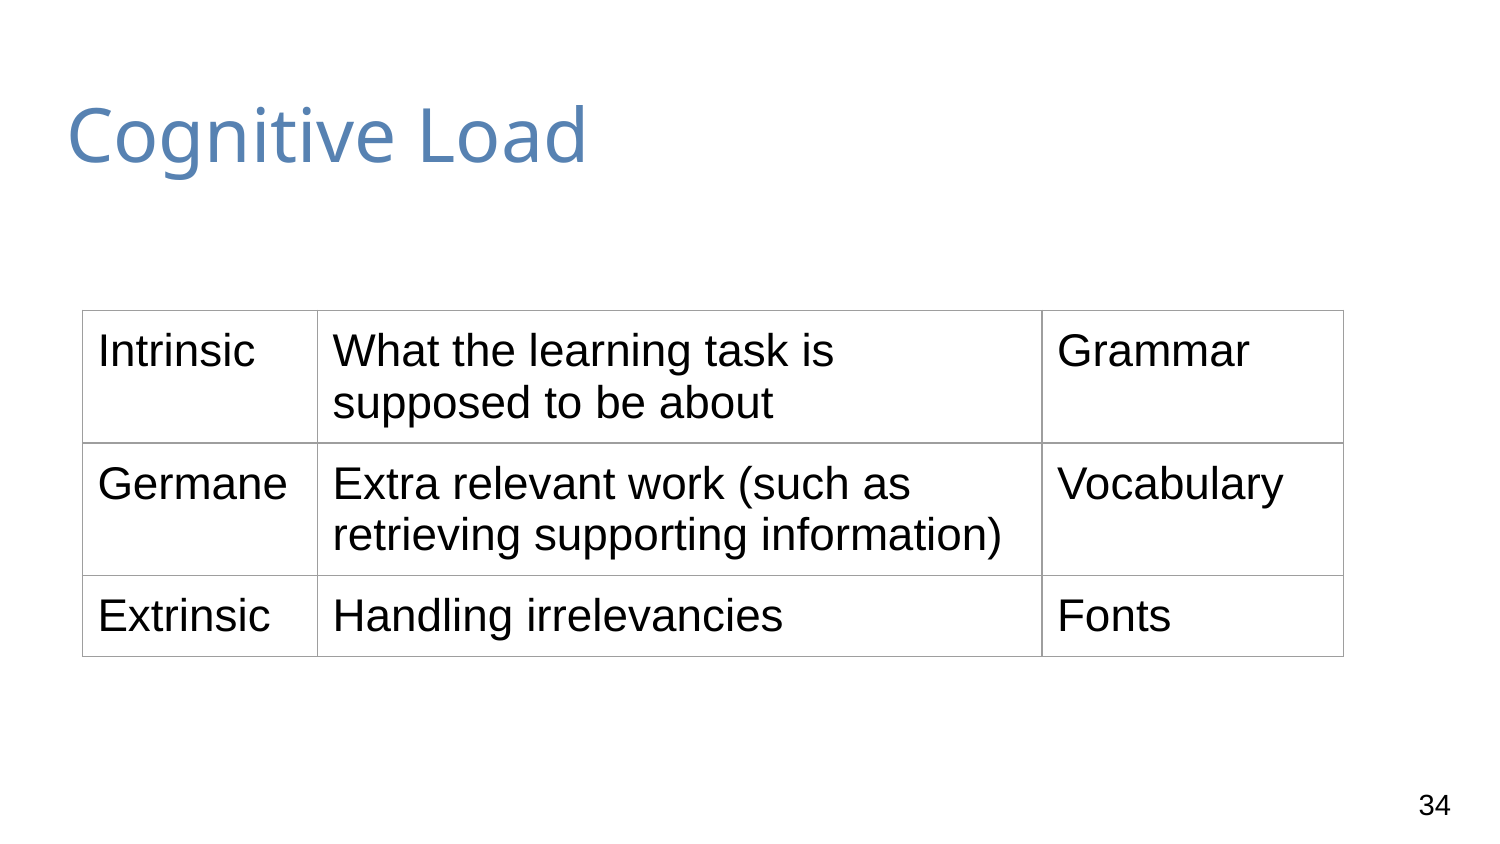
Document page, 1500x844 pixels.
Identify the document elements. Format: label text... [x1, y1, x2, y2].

table_cell Handling irrelevancies [318, 576, 1041, 656]
table_cell Extrinsic [83, 576, 317, 656]
table_cell Vocabulary [1043, 444, 1343, 575]
title Cognitive Load [51, 72, 1449, 189]
table_cell Extra relevant work (such as retrieving supporting information) [318, 444, 1041, 575]
table_header What the learning task is supposed to be about [318, 311, 1041, 442]
table_header Grammar [1043, 311, 1343, 442]
table_header Intrinsic [83, 311, 317, 442]
table_cell Germane [83, 444, 317, 575]
table_cell Fonts [1043, 576, 1343, 656]
